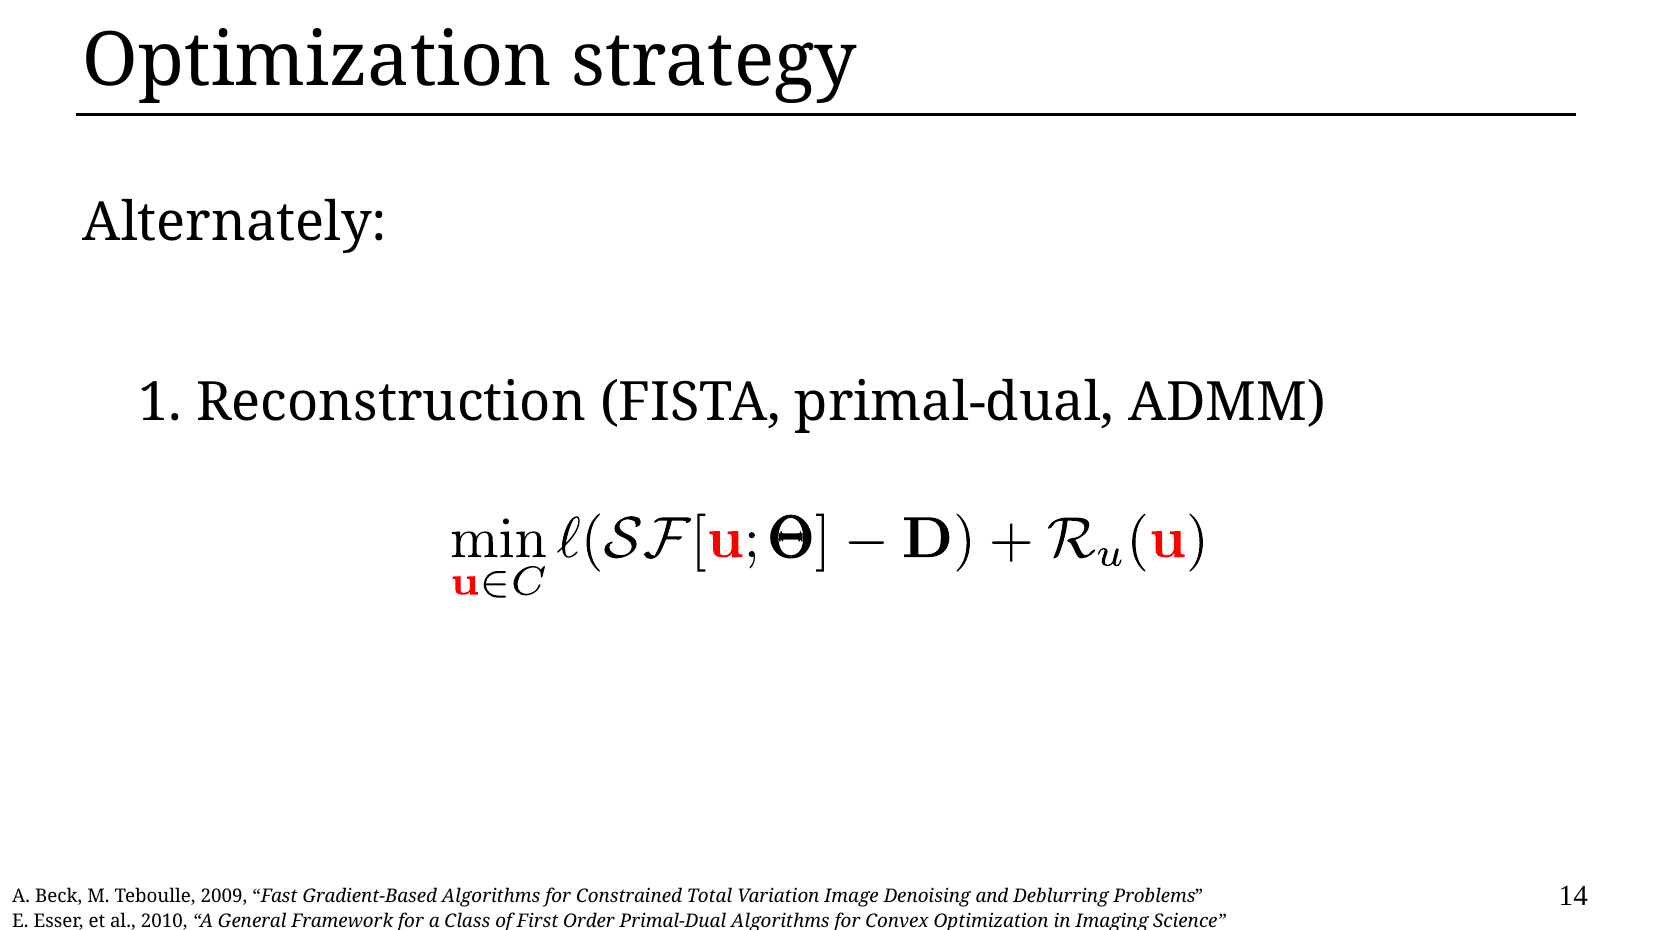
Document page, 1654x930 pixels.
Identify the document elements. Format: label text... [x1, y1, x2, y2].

picture [450, 513, 1203, 598]
list Alternately: 1. Reconstruction (FISTA, primal-dual, ADMM) [82, 182, 1571, 813]
text_box A. Beck, M. Teboulle, 2009, “Fast Gradient-Based Algorithms for Constrained Total Variation Image Denoising and Deblurring Problems” E. Esser, et al., 2010, “A General Framework for a Class of First Order Primal-Dual Algorithms for Convex Optimization in Imaging Science” [0, 874, 1528, 930]
title Optimization strategy [82, 7, 1571, 105]
